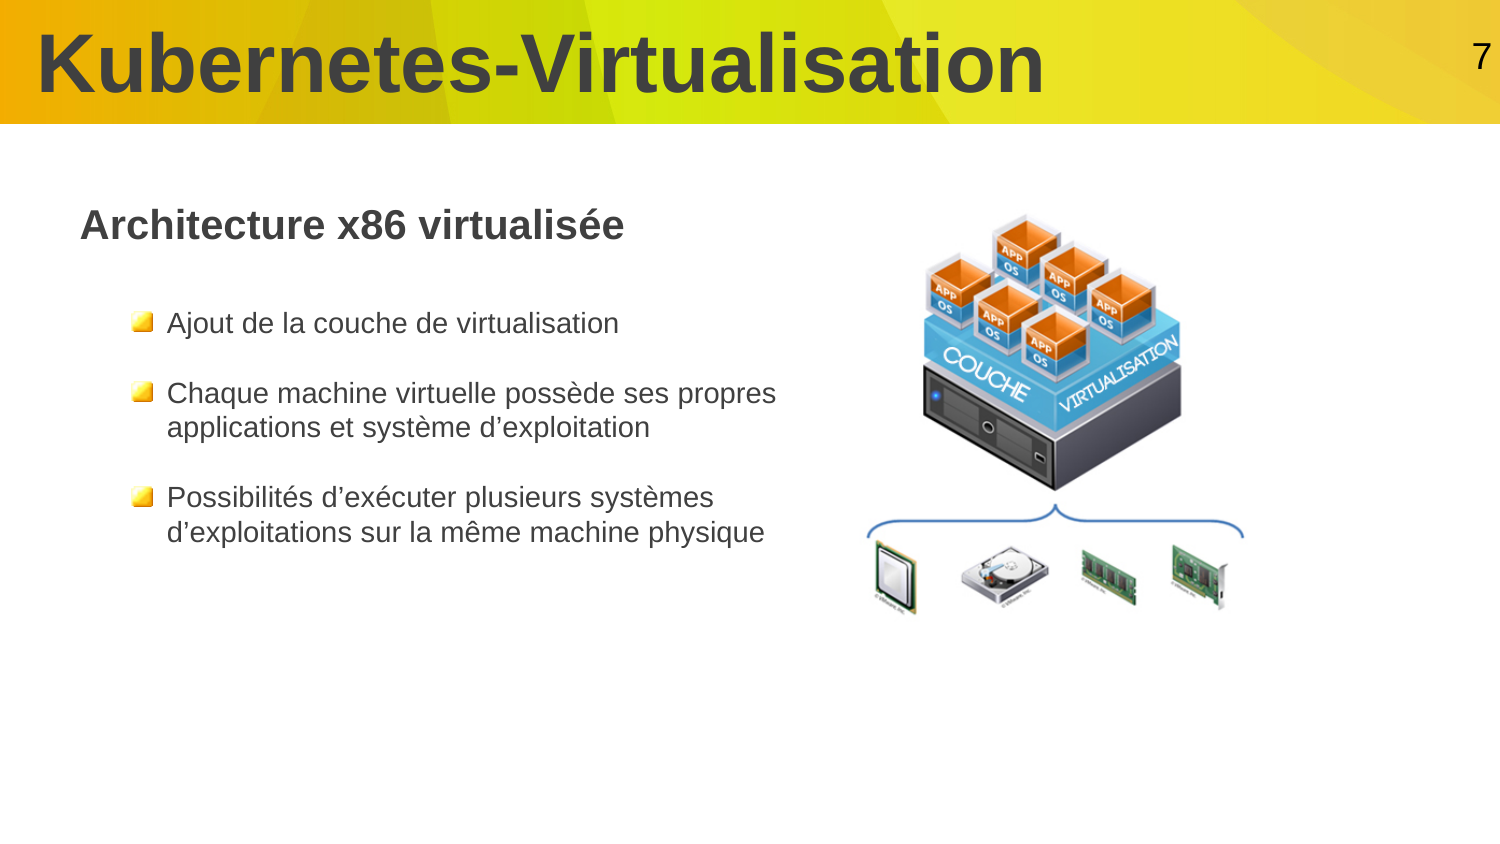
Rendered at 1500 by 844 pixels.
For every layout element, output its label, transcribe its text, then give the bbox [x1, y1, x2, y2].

picture [0, 0, 1500, 844]
text_box Ajout de la couche de virtualisation Chaque machine virtuelle possède ses propres applications et système d’exploitation Possibilités d’exécuter plusieurs systèmes d’exploitations sur la même machine physique [66, 296, 808, 520]
text_box <numéro> [1321, 35, 1493, 106]
text_box Kubernetes-Virtualisation [0, 0, 1498, 130]
text_box Architecture x86 virtualisée [64, 185, 1459, 261]
